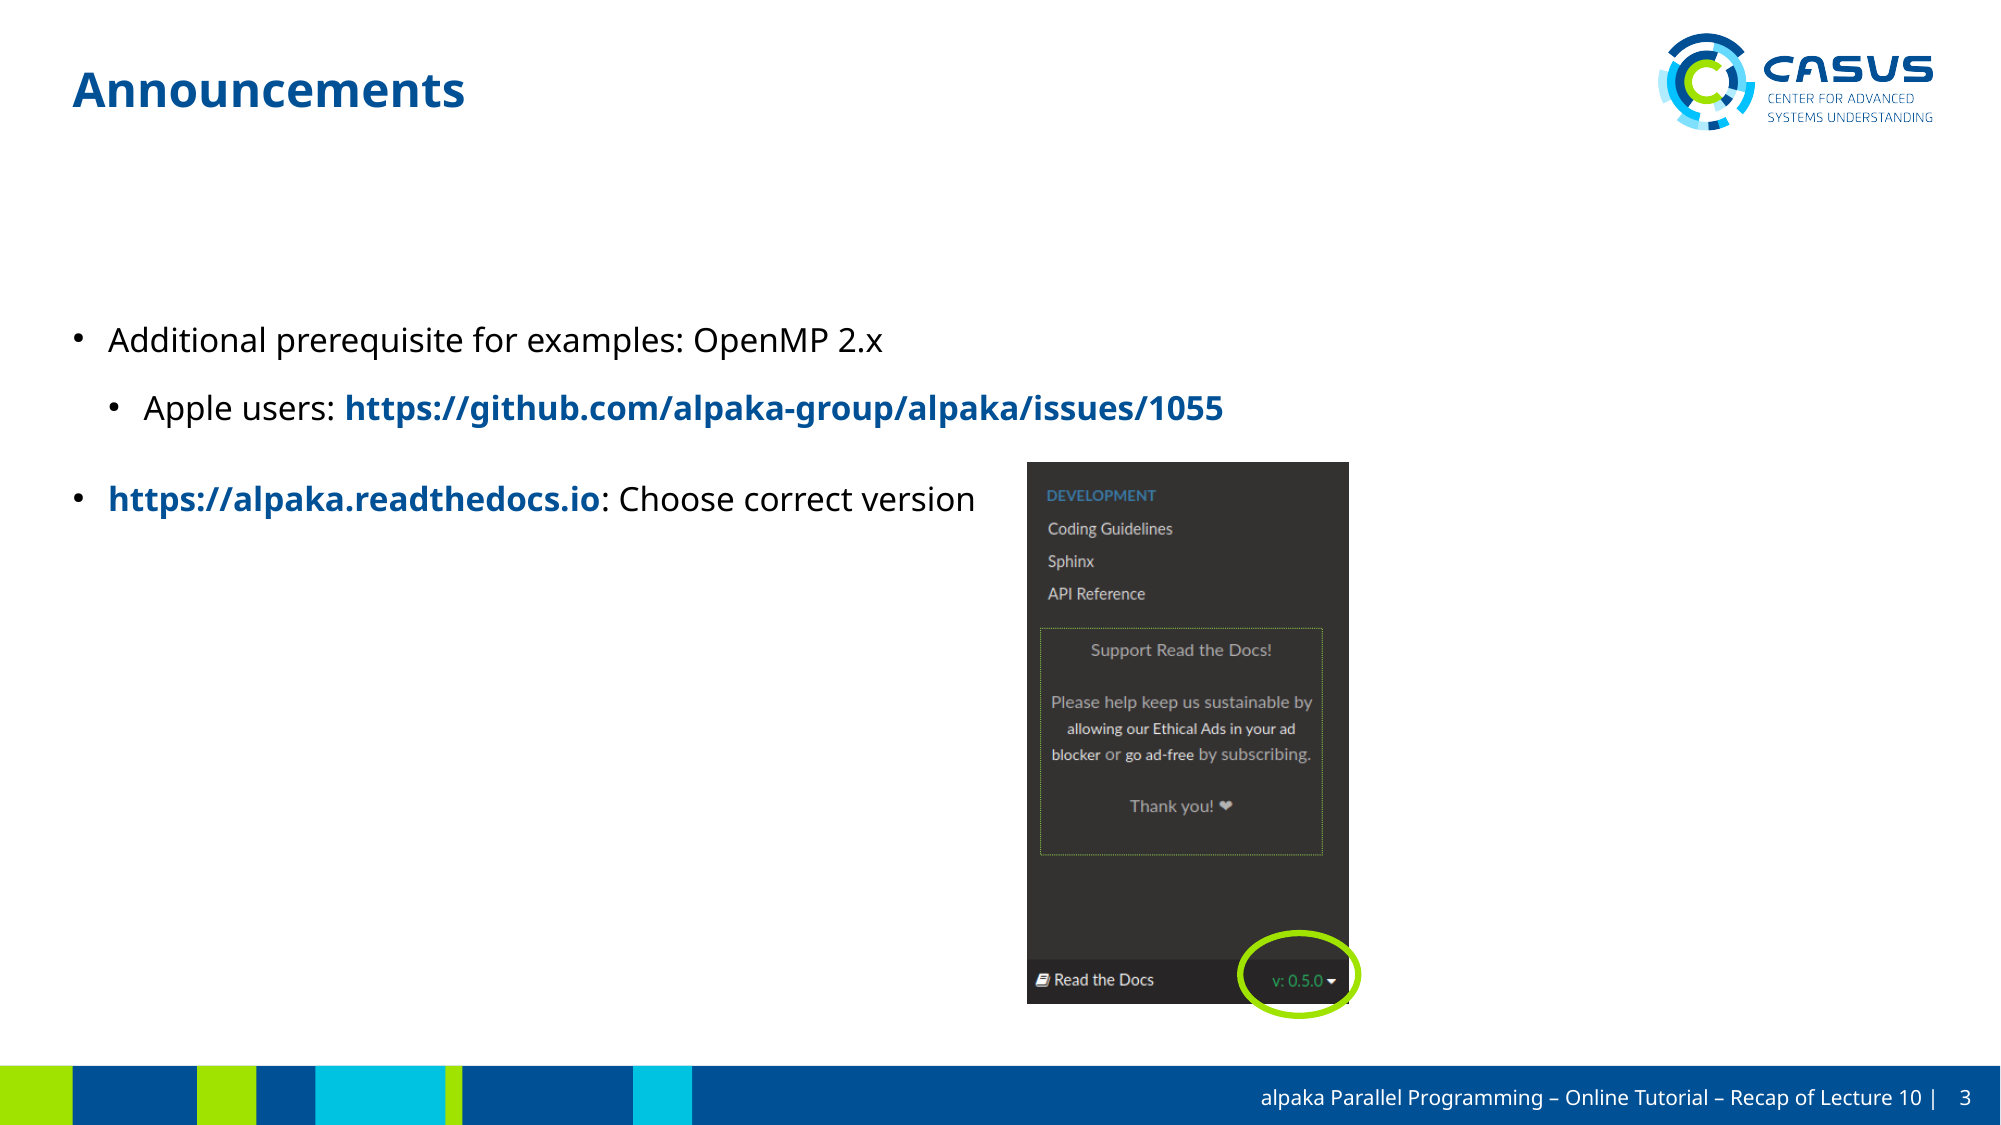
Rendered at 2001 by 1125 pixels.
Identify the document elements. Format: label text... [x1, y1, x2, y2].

picture [1658, 33, 1933, 131]
list Additional prerequisite for examples: OpenMP 2.x Apple users: https://github.com/alpaka-group/alpaka/issues/1055 https://alpaka.readthedocs.io: Choose correct version [72, 316, 1620, 979]
title Announcements [72, 54, 1620, 123]
picture [1027, 462, 1349, 1004]
picture [1244, 937, 1349, 1004]
